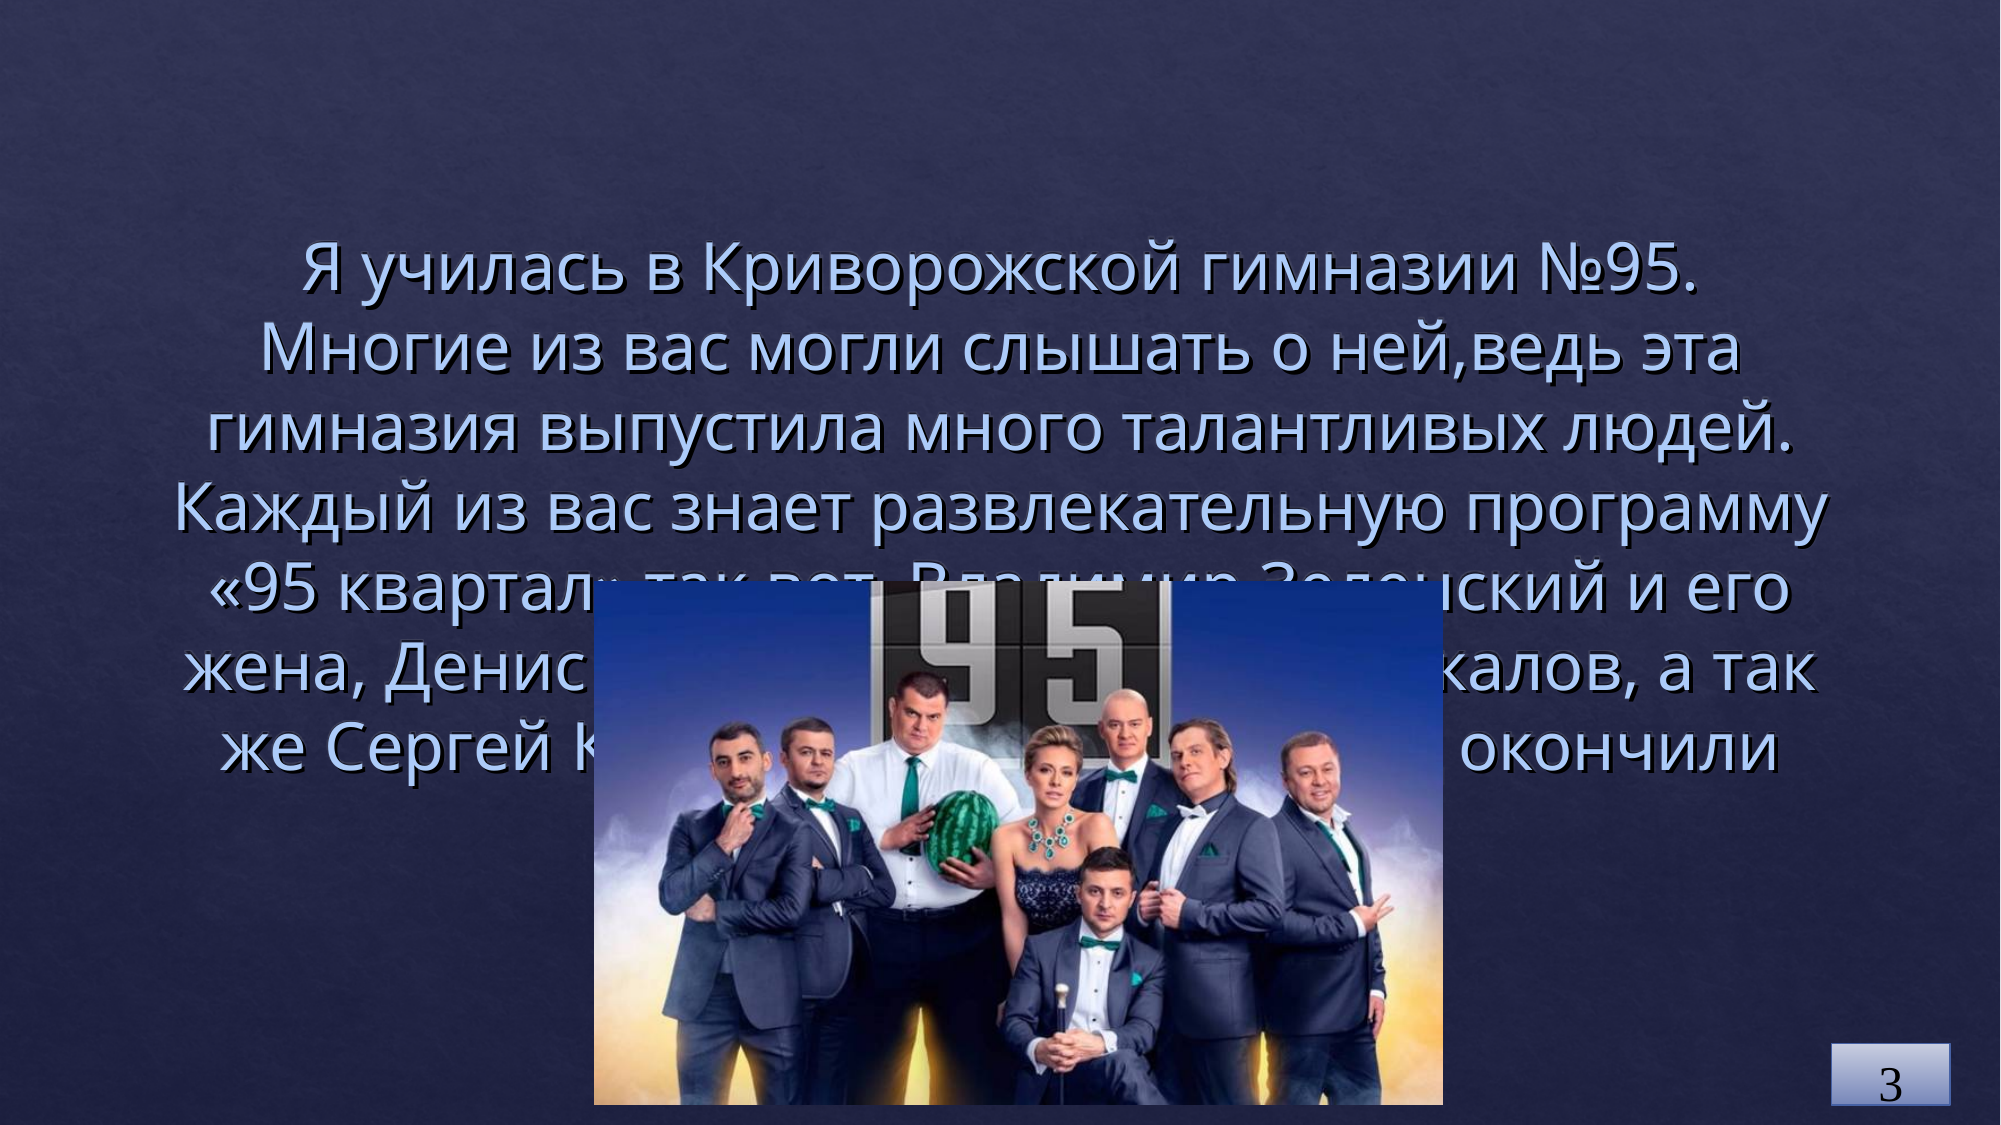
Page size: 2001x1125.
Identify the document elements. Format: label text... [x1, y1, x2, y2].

title Я училась в Криворожской гимназии №95. Многие из вас могли слышать о ней,ведь эта гимназия выпустила много талантливых людей. Каждый из вас знает развлекательную программу «95 квартал»,так вот, Владимир Зеленский и его жена, Денис Манжосов, Александр Пикалов, а так же Сергей Кравец,муж Елены Кравец окончили эту гимназию [152, 216, 1851, 376]
picture [594, 581, 1443, 1105]
text_box 3 [1832, 1044, 1950, 1105]
